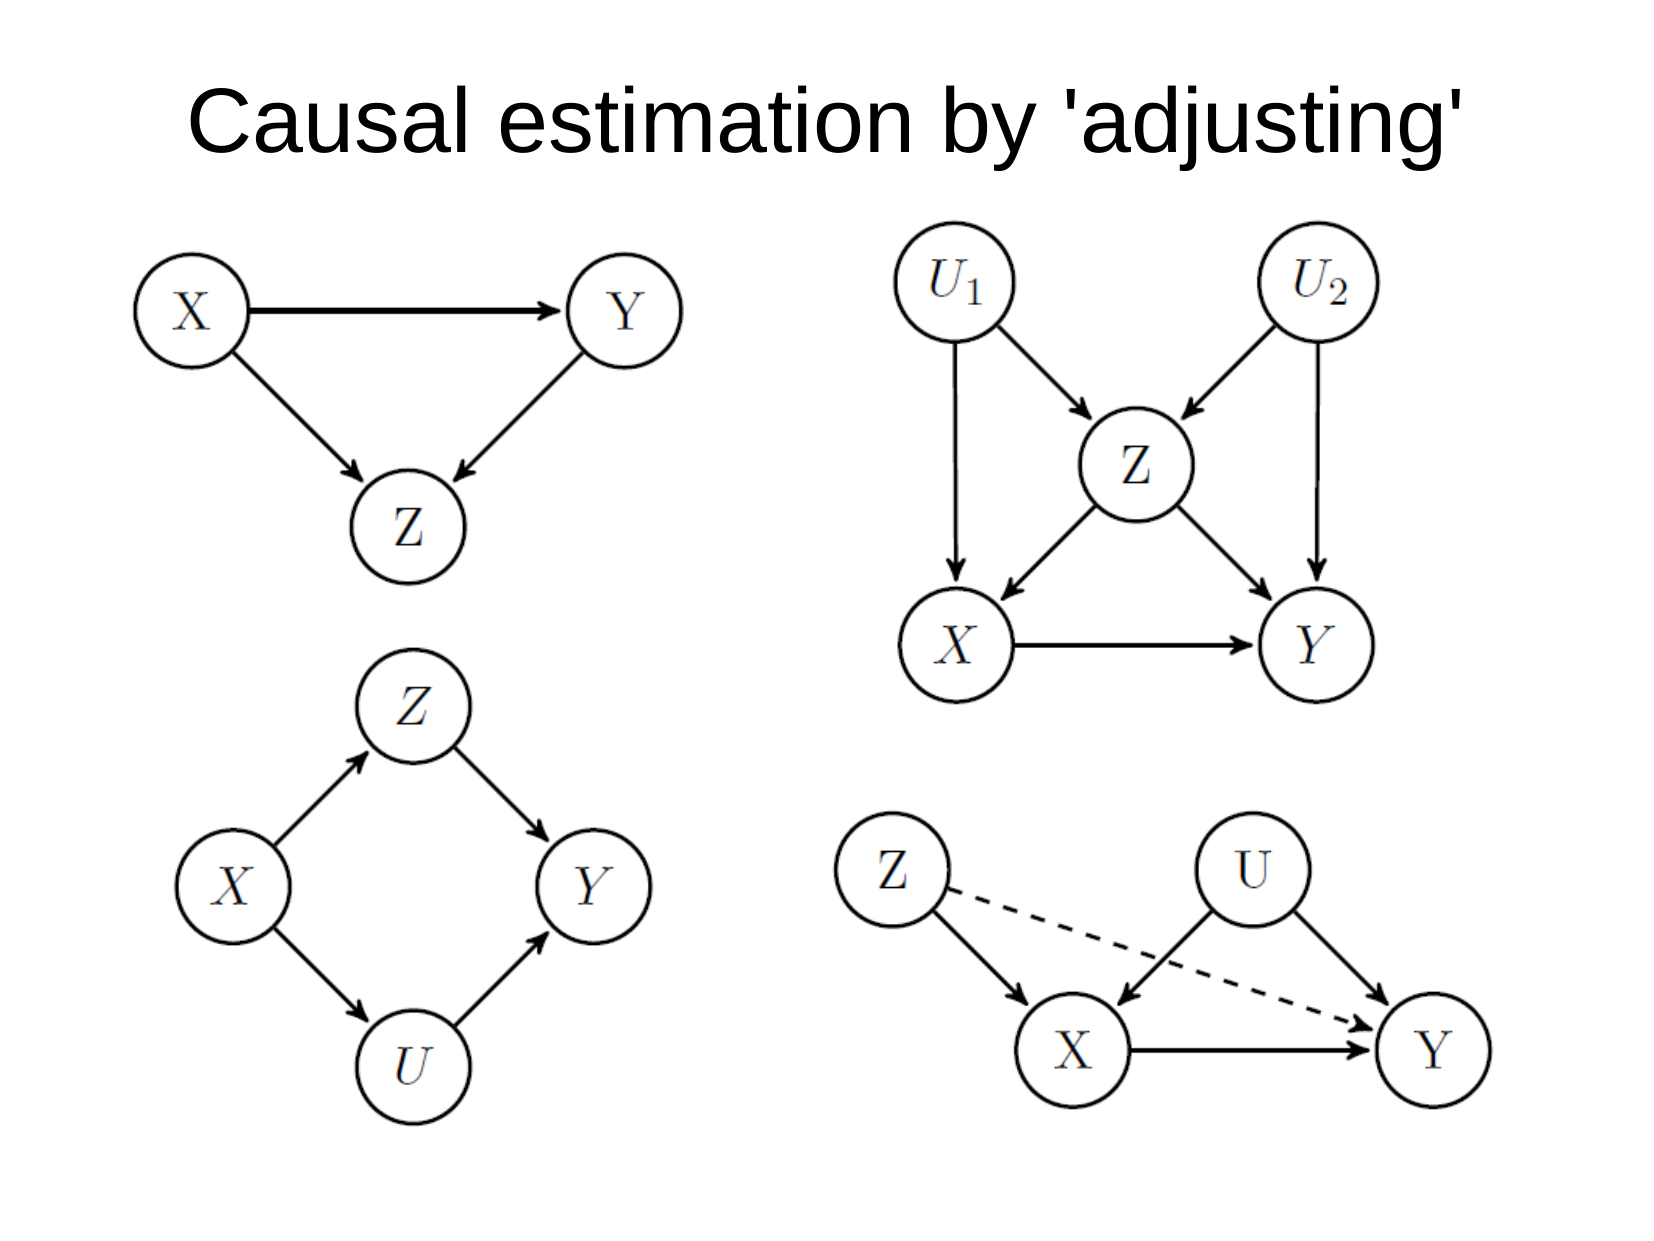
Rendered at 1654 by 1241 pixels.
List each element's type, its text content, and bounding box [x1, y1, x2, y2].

title Causal estimation by 'adjusting' [82, 17, 1571, 225]
picture [814, 793, 1523, 1123]
picture [112, 236, 745, 1157]
picture [862, 200, 1420, 731]
